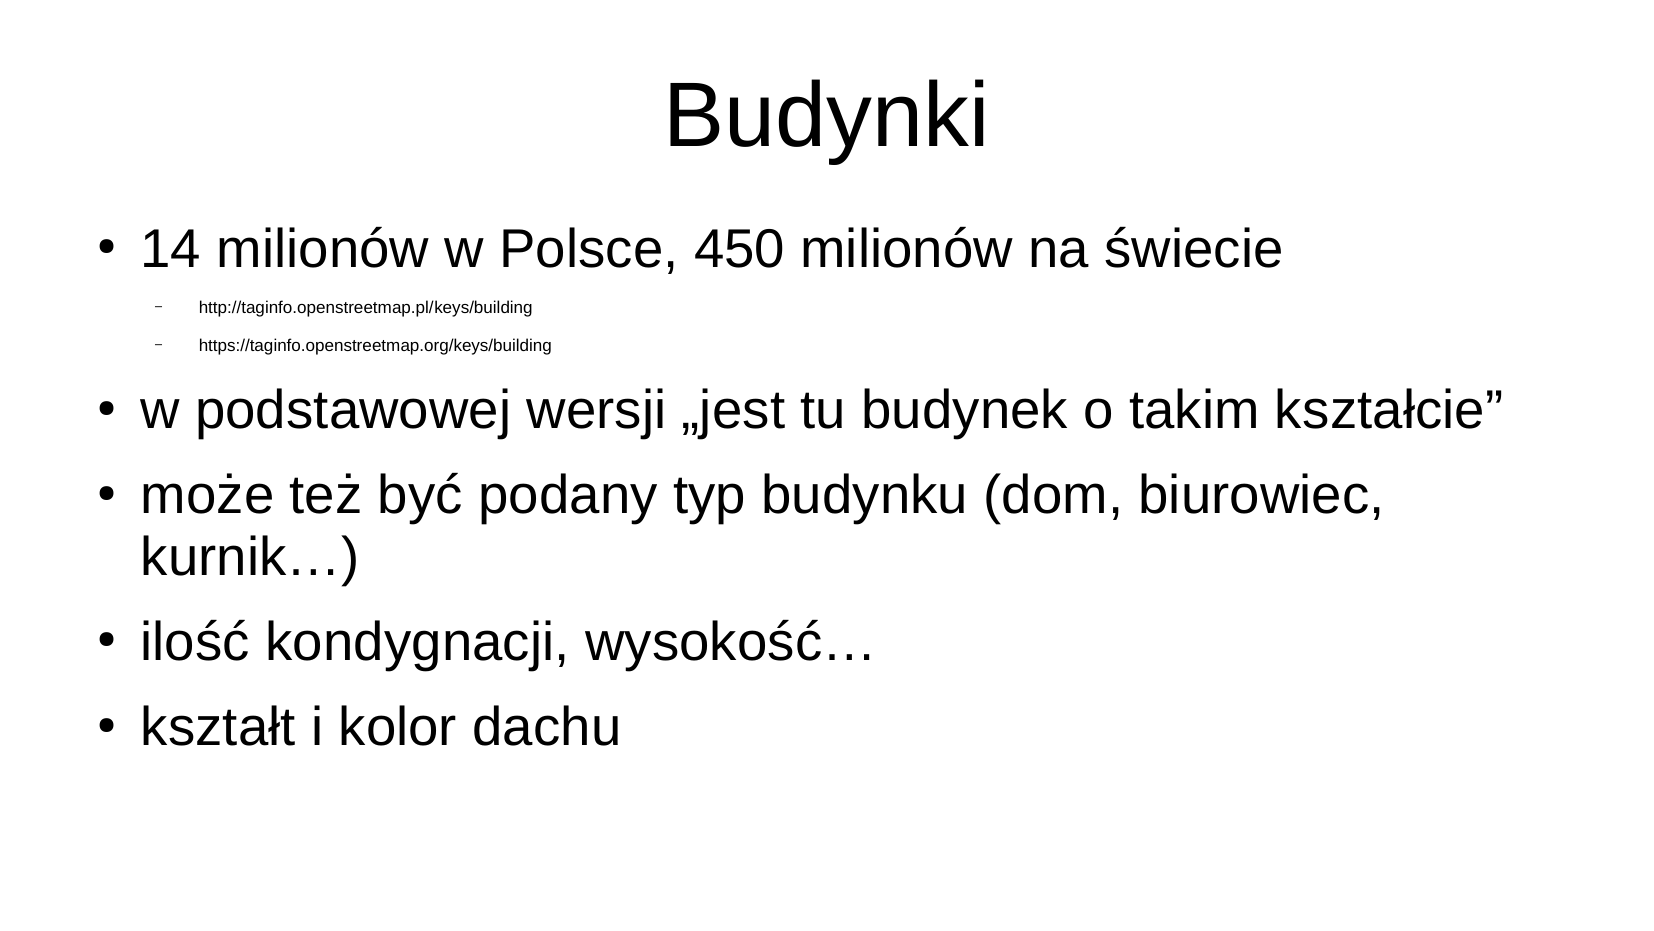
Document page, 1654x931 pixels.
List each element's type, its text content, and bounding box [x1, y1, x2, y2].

list 14 milionów w Polsce, 450 milionów na świecie http://taginfo.openstreetmap.pl/keys/building https://taginfo.openstreetmap.org/keys/building w podstawowej wersji „jest tu budynek o takim kształcie” może też być podany typ budynku (dom, biurowiec, kurnik…) ilość kondygnacji, wysokość… kształt i kolor dachu [82, 217, 1571, 757]
title Budynki [82, 37, 1571, 193]
